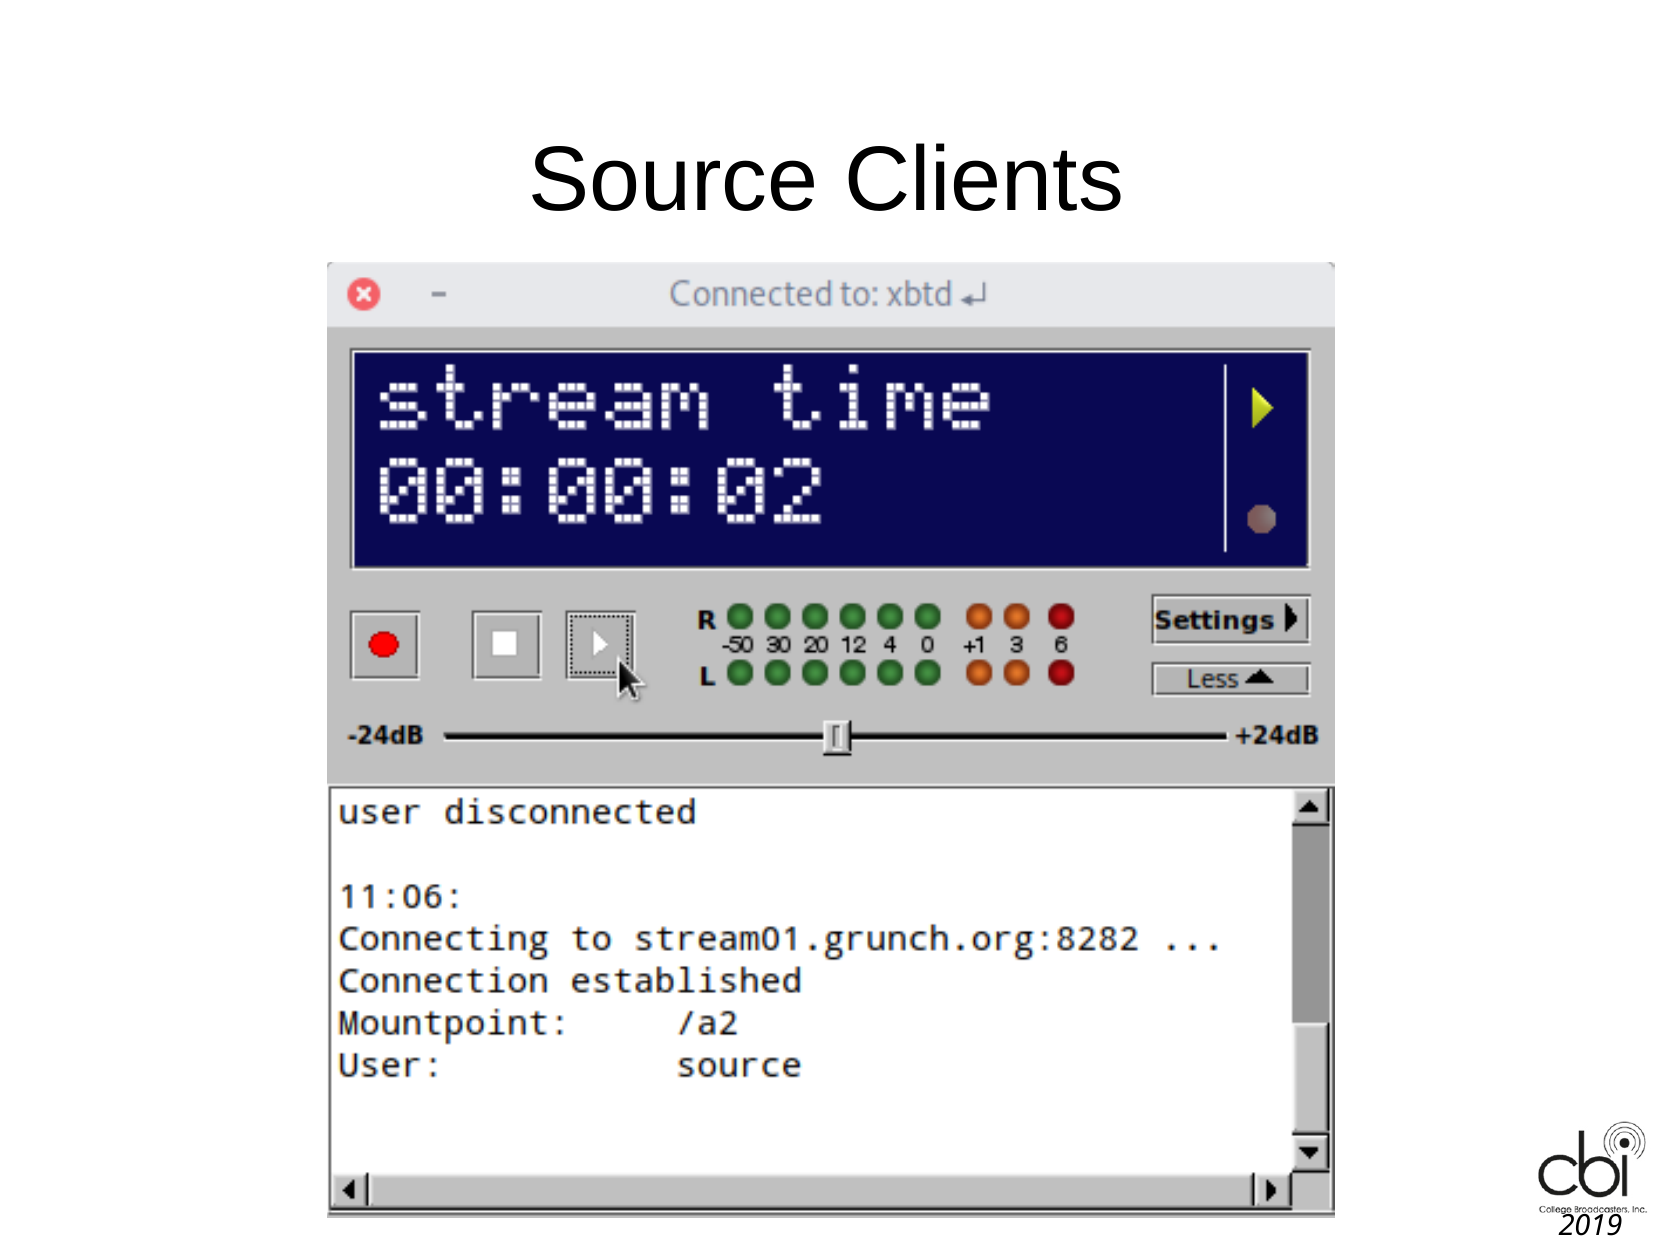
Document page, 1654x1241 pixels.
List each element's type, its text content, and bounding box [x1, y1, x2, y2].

picture [1529, 1120, 1654, 1216]
text_box Source Clients [513, 120, 1140, 238]
picture [327, 262, 1335, 1218]
